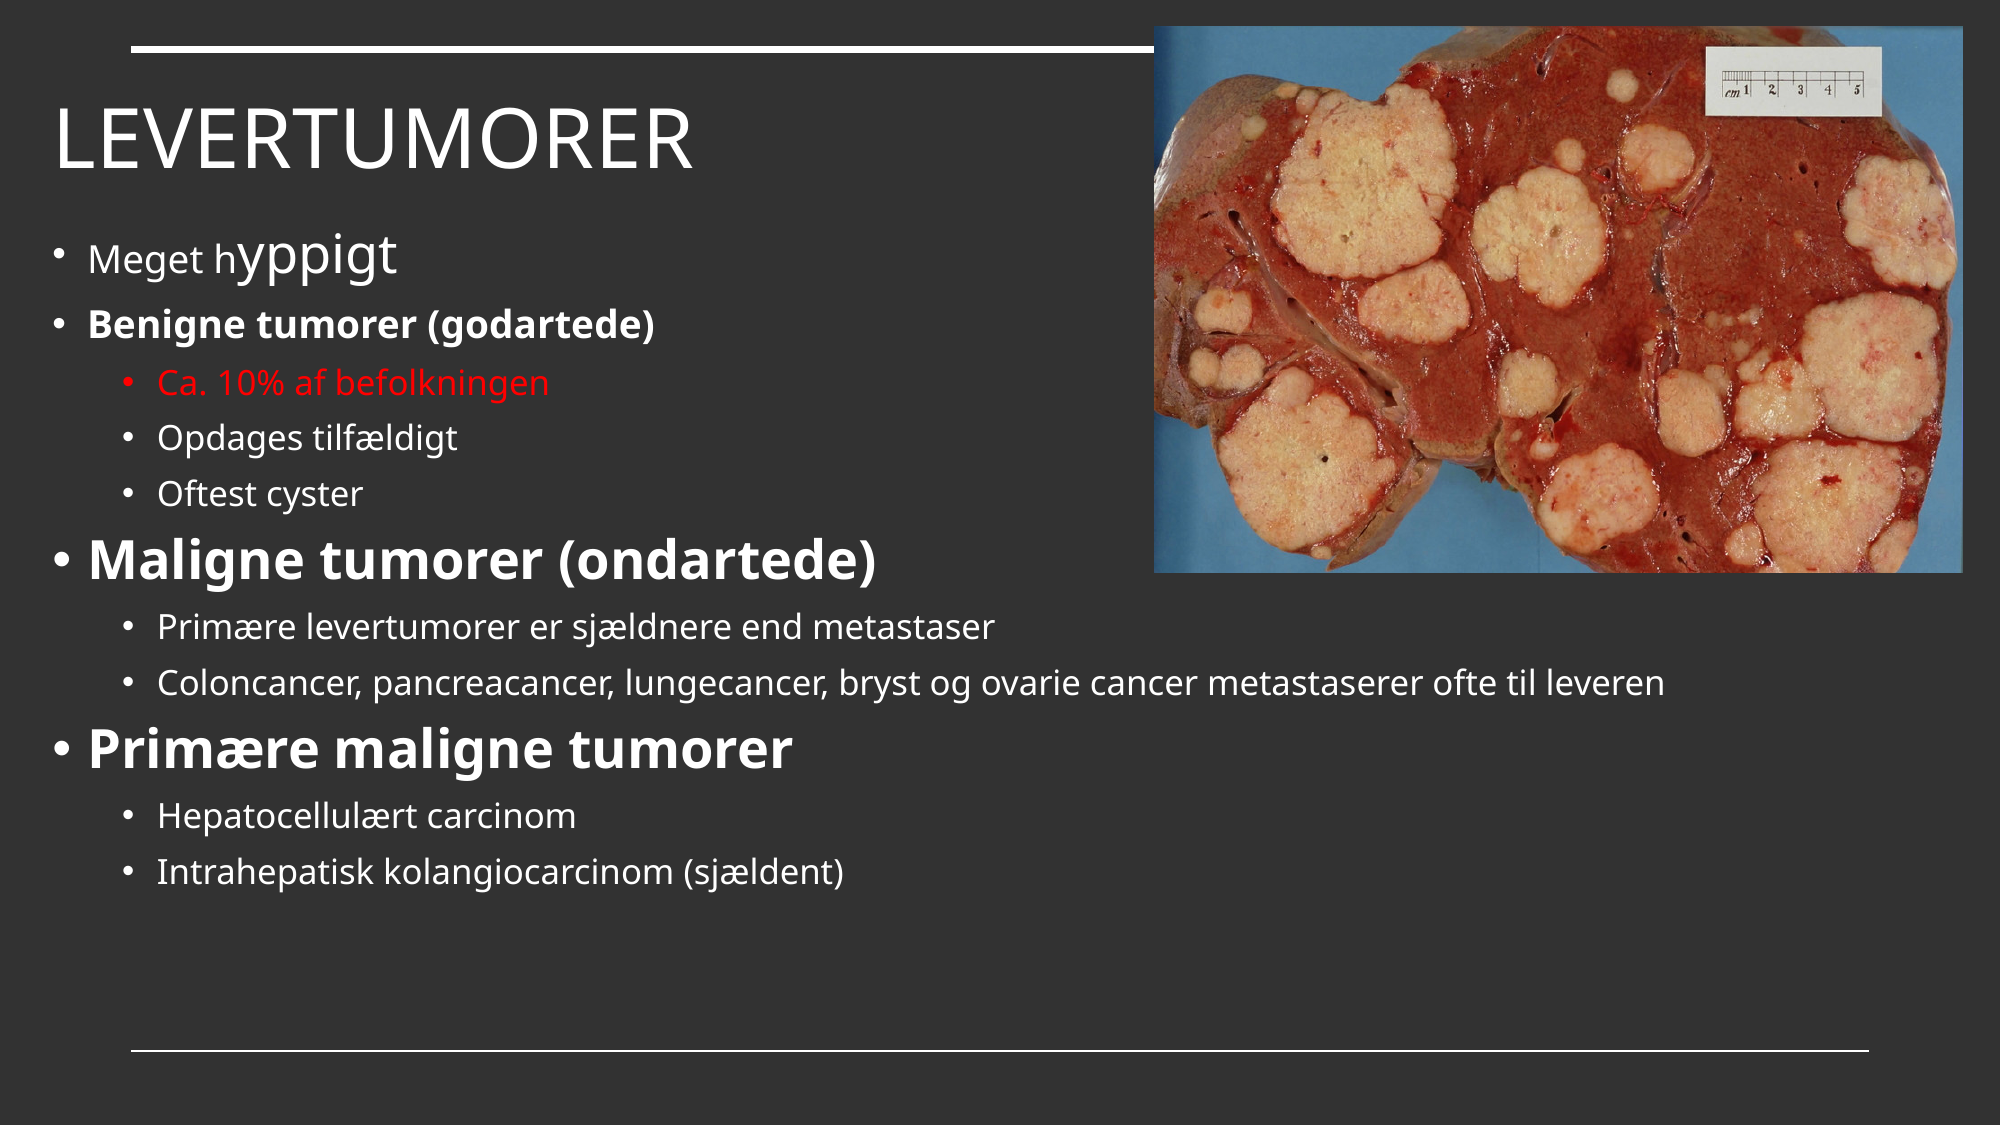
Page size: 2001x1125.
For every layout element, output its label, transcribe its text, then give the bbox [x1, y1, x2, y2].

title Levertumorer [37, 77, 1154, 219]
list Meget hyppigt Benigne tumorer (godartede) Ca. 10% af befolkningen Opdages tilfældigt Oftest cyster Maligne tumorer (ondartede) Primære levertumorer er sjældnere end metastaser Coloncancer, pancreacancer, lungecancer, bryst og ovarie cancer metastaserer ofte til leveren Primære maligne tumorer Hepatocellulært carcinom Intrahepatisk kolangiocarcinom (sjældent) [37, 219, 1792, 906]
picture [1154, 26, 1963, 573]
